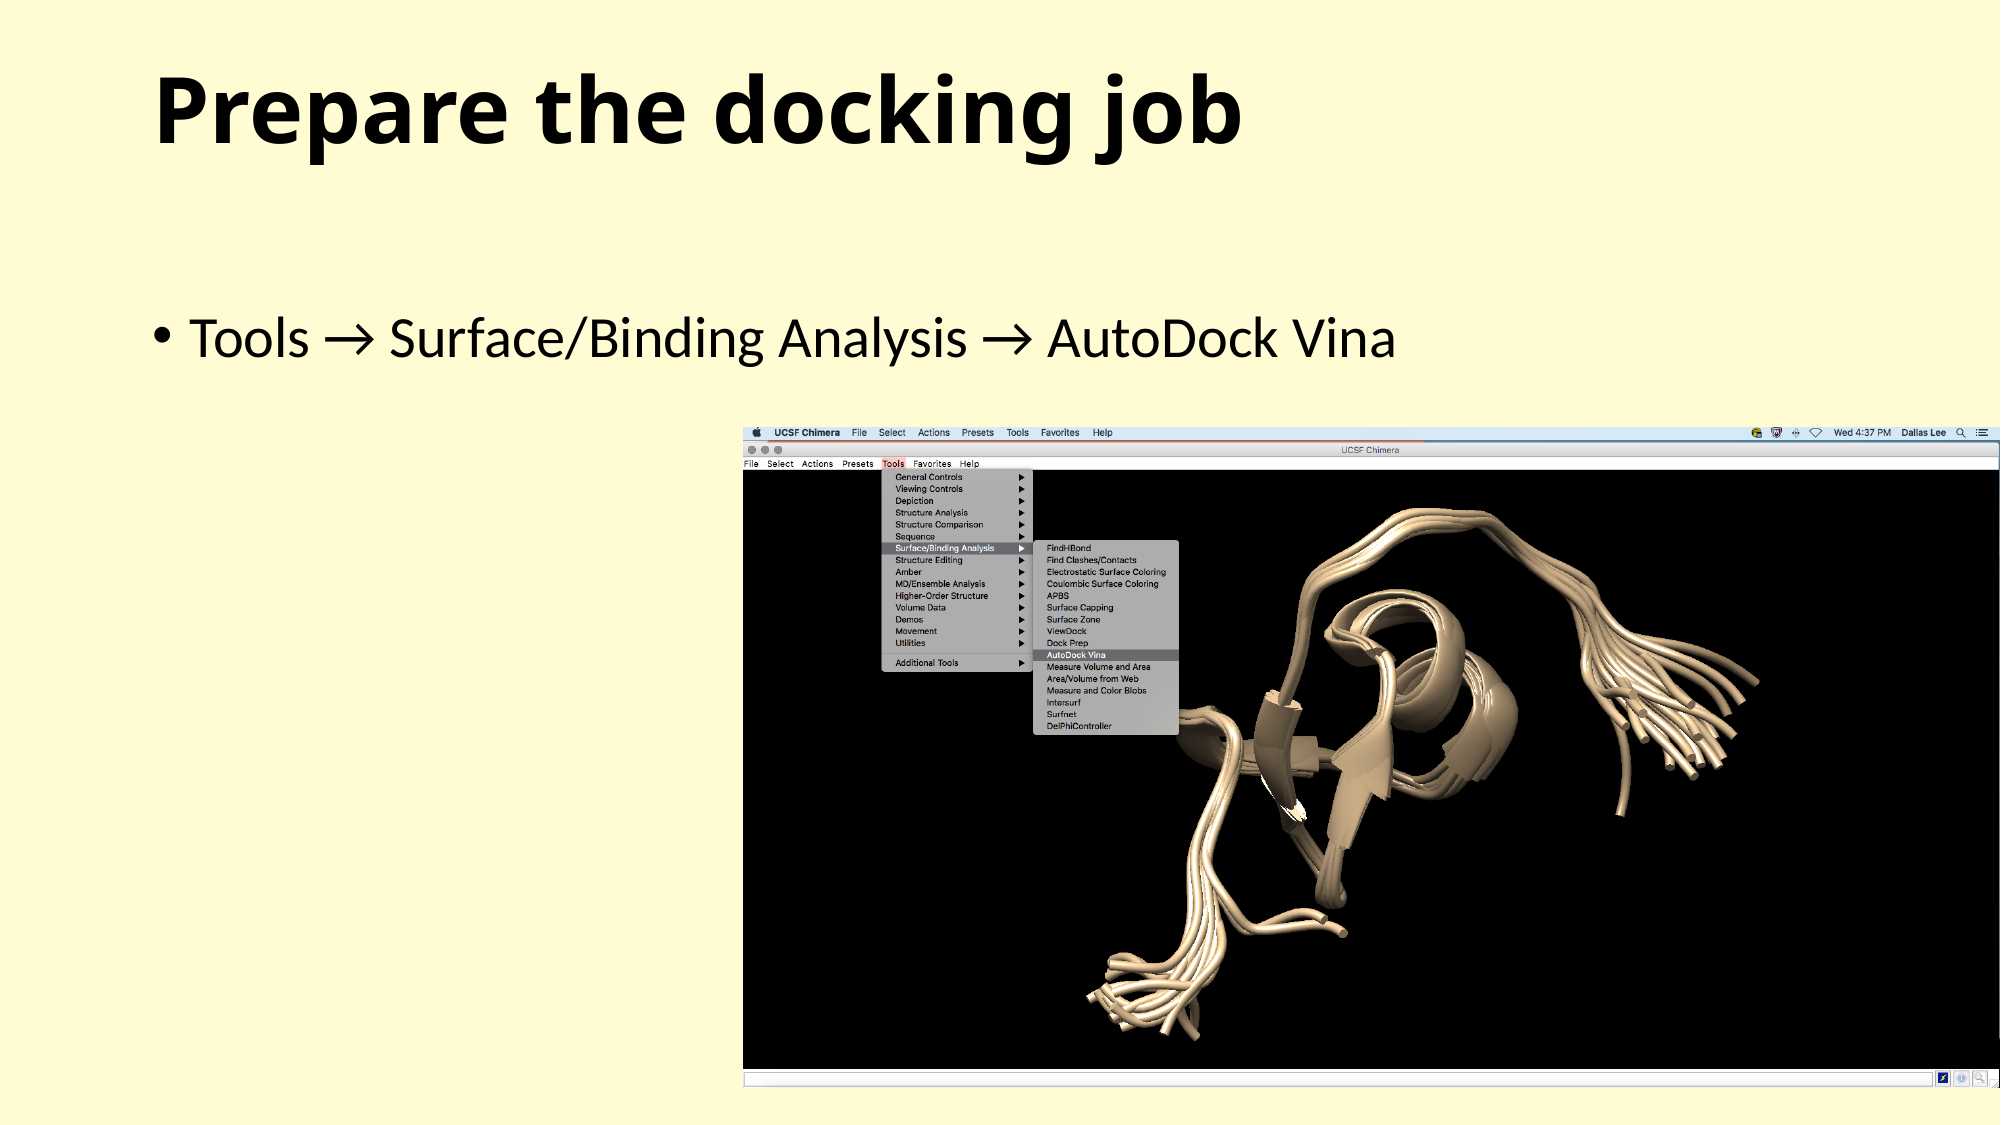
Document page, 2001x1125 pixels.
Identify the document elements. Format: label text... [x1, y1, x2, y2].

picture [743, 427, 2000, 1088]
list Tools → Surface/Binding Analysis → AutoDock Vina [137, 299, 1863, 1014]
title Prepare the docking job [137, 59, 1863, 278]
